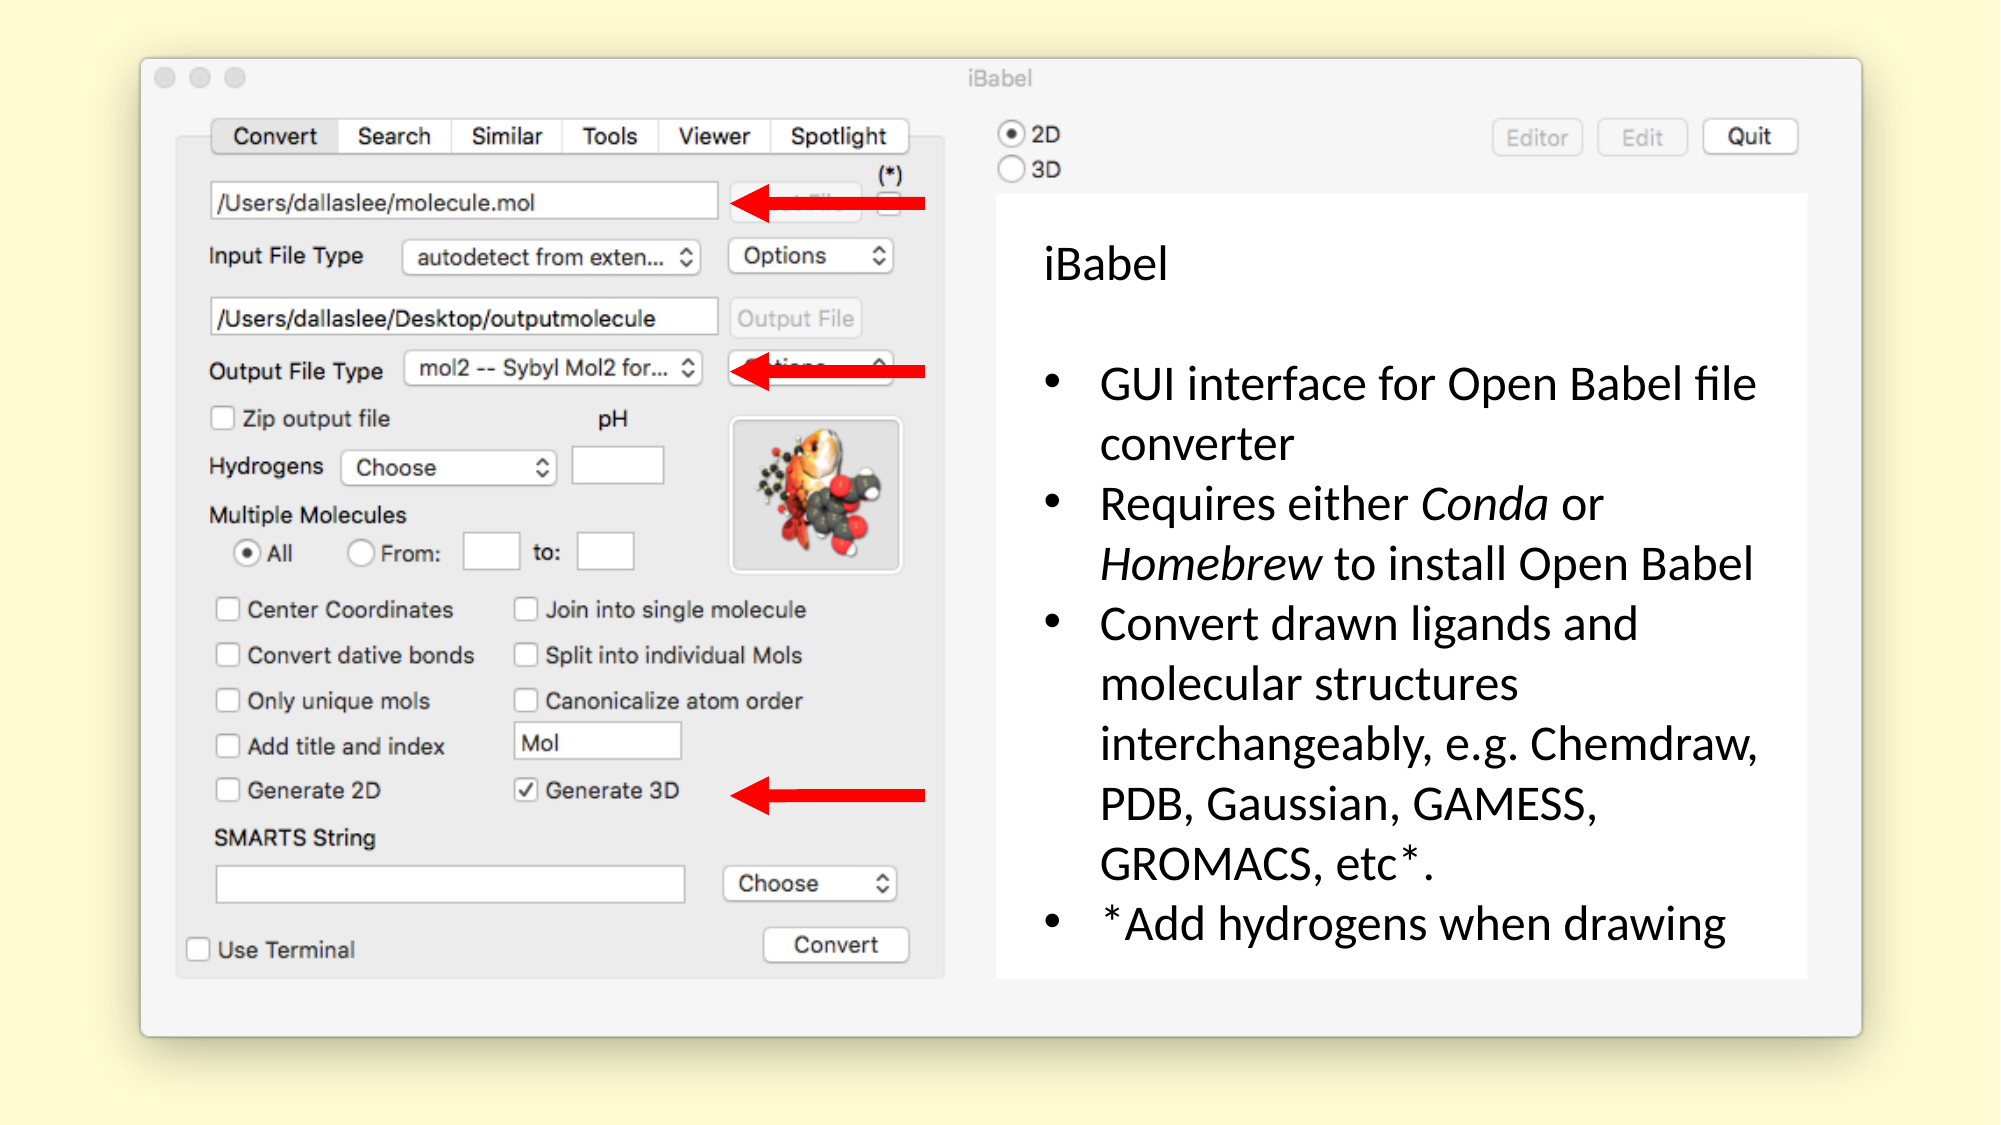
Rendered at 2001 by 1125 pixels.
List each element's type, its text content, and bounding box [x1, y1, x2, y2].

picture [67, 0, 1936, 1125]
text_box iBabel GUI interface for Open Babel file converter Requires either Conda or Homebrew to install Open Babel Convert drawn ligands and molecular structures interchangeably, e.g. Chemdraw, PDB, Gaussian, GAMESS, GROMACS, etc*. *Add hydrogens when drawing [1028, 223, 1781, 1109]
